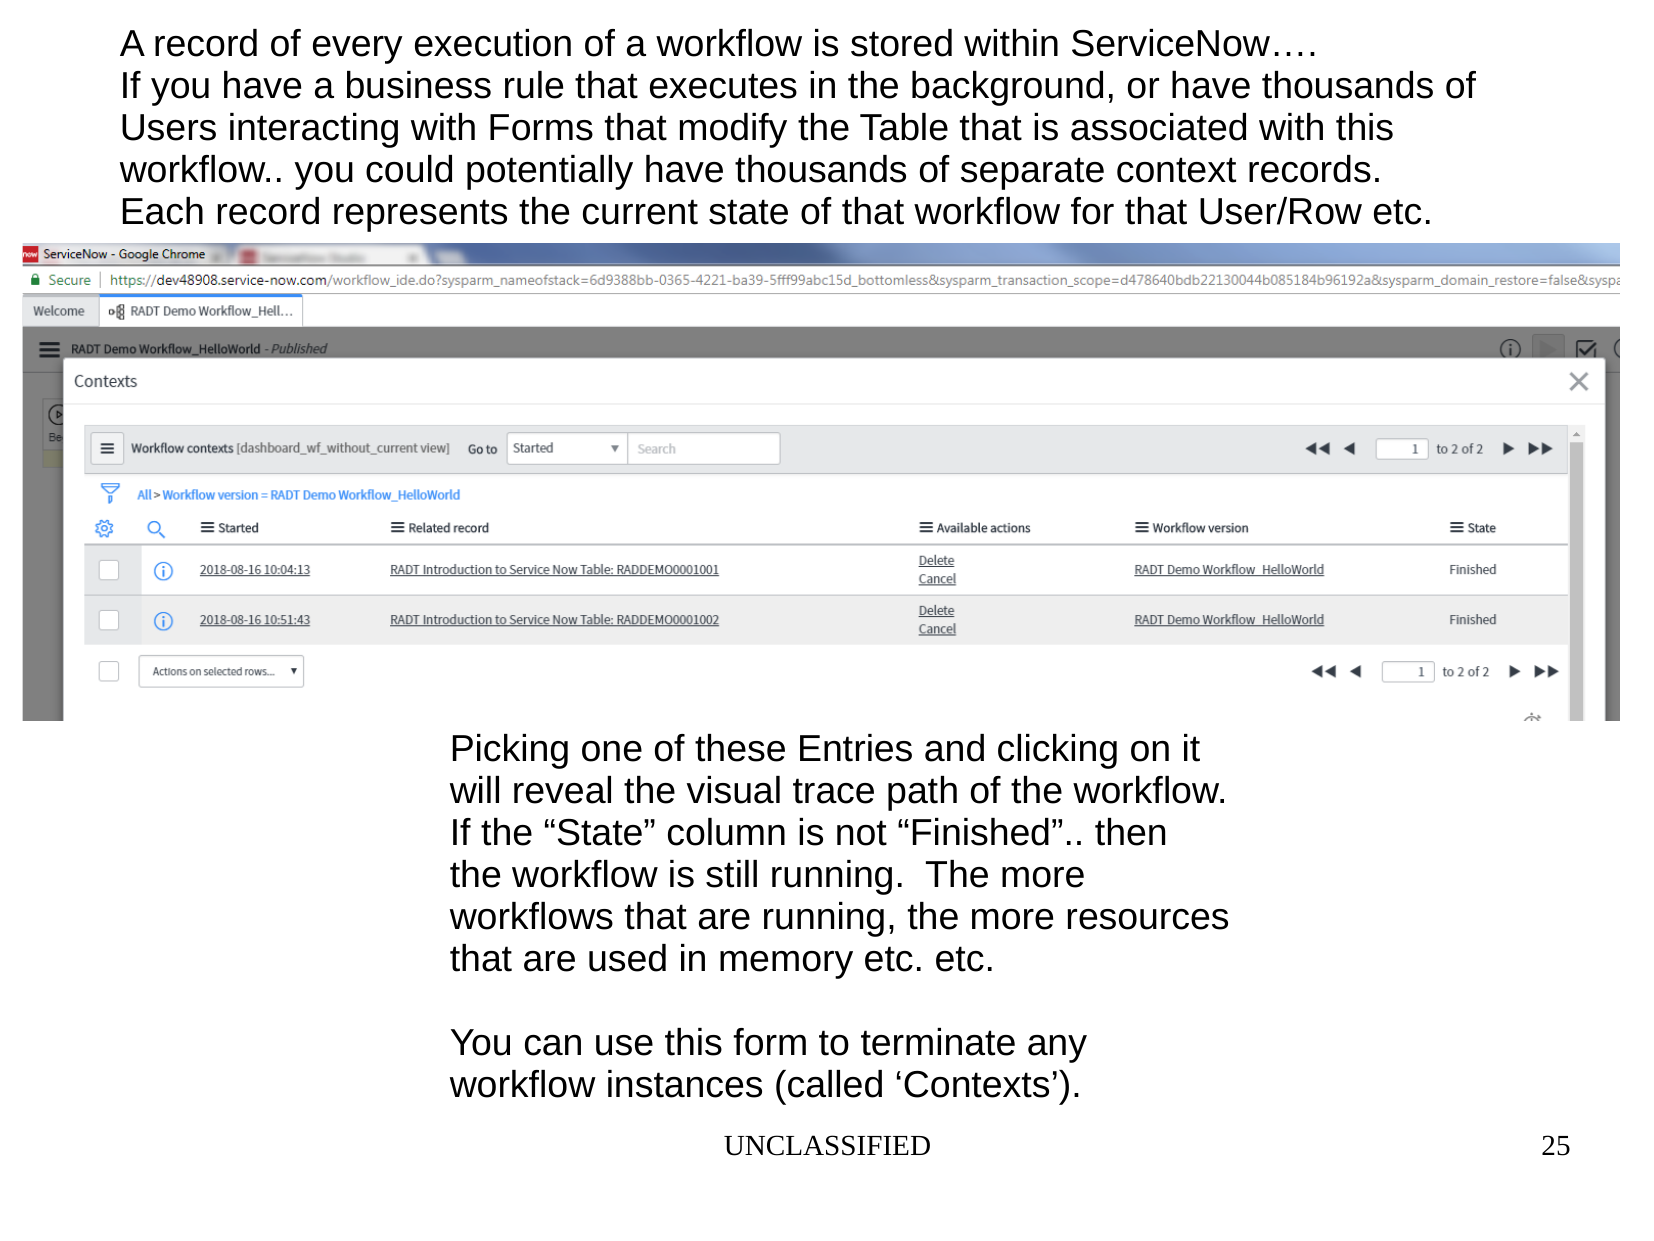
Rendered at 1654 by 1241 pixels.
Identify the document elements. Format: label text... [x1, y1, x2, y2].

picture [22, 243, 1621, 721]
text_box Picking one of these Entries and clicking on it will reveal the visual trace path of the workflow. If the “State” column is not “Finished”.. then the workflow is still running. The more workflows that are running, the more resources that are used in memory etc. etc. You can use this form to terminate any workflow instances (called ‘Contexts’). [435, 720, 1246, 1113]
text_box A record of every execution of a workflow is stored within ServiceNow…. If you have a business rule that executes in the background, or have thousands of Users interacting with Forms that modify the Table that is associated with this workflow.. you could potentially have thousands of separate context records. Each record represents the current state of that workflow for that User/Row etc. [105, 15, 1531, 240]
